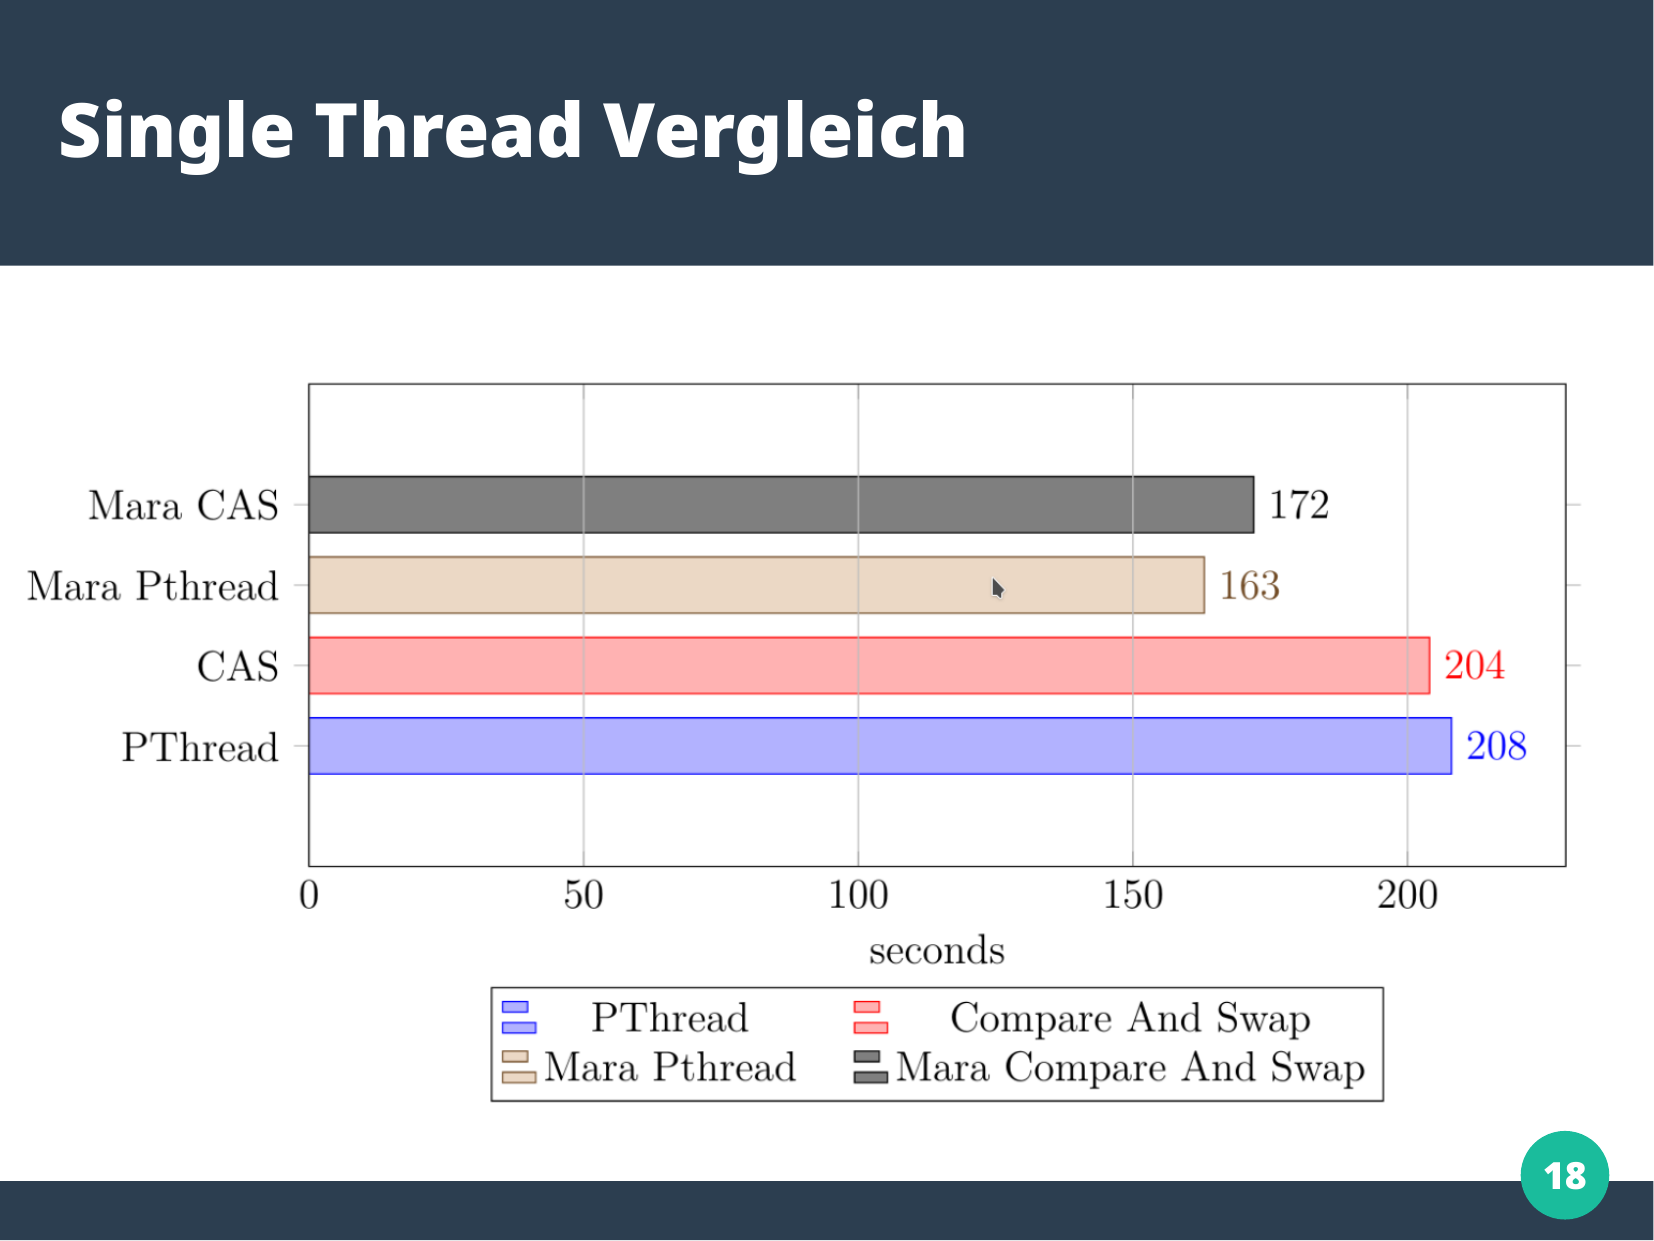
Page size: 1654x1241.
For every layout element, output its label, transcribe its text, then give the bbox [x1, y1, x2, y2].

picture [4, 357, 1654, 1123]
title Single Thread Vergleich [59, 49, 1595, 207]
